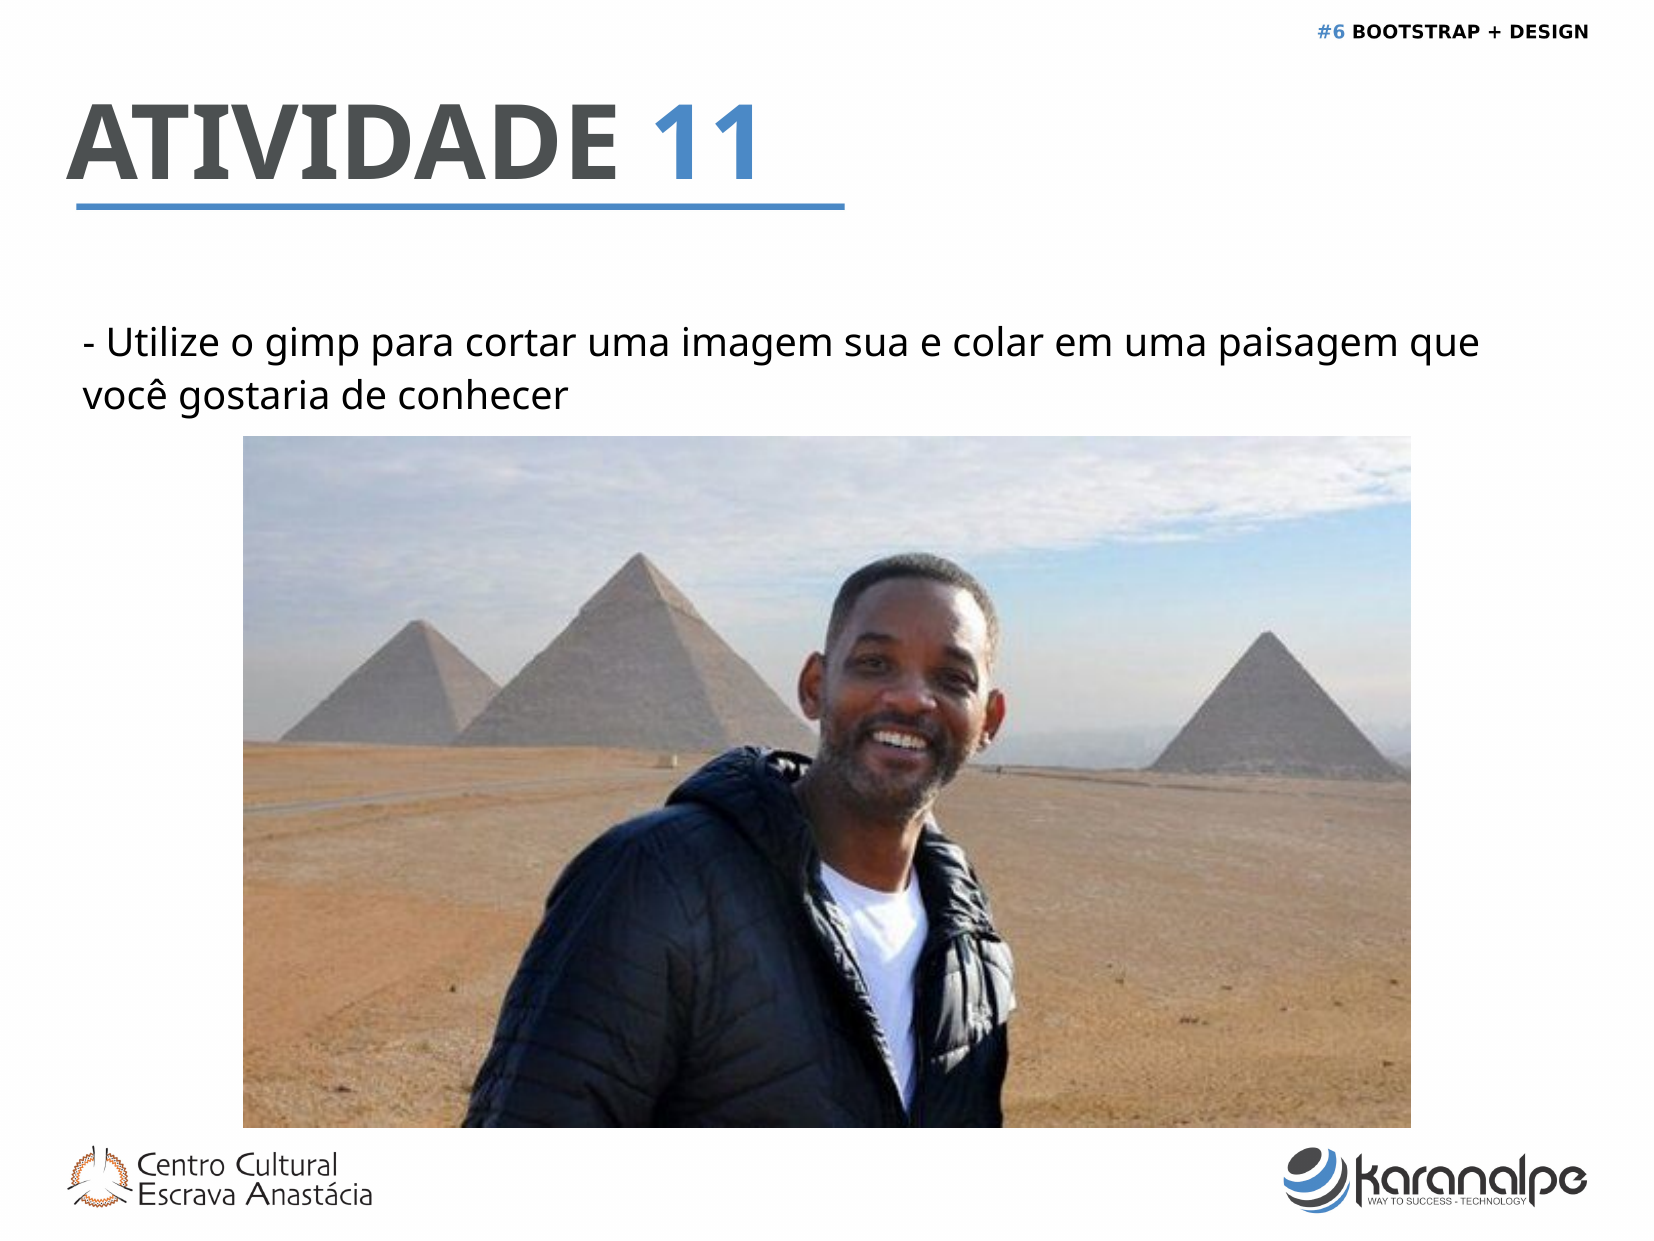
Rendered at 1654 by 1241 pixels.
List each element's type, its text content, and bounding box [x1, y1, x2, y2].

list - Utilize o gimp para cortar uma imagem sua e colar em uma paisagem que você gostaria de conhecer [82, 313, 1571, 497]
picture [0, 0, 1654, 1241]
title ATIVIDADE 11 [66, 35, 1555, 243]
